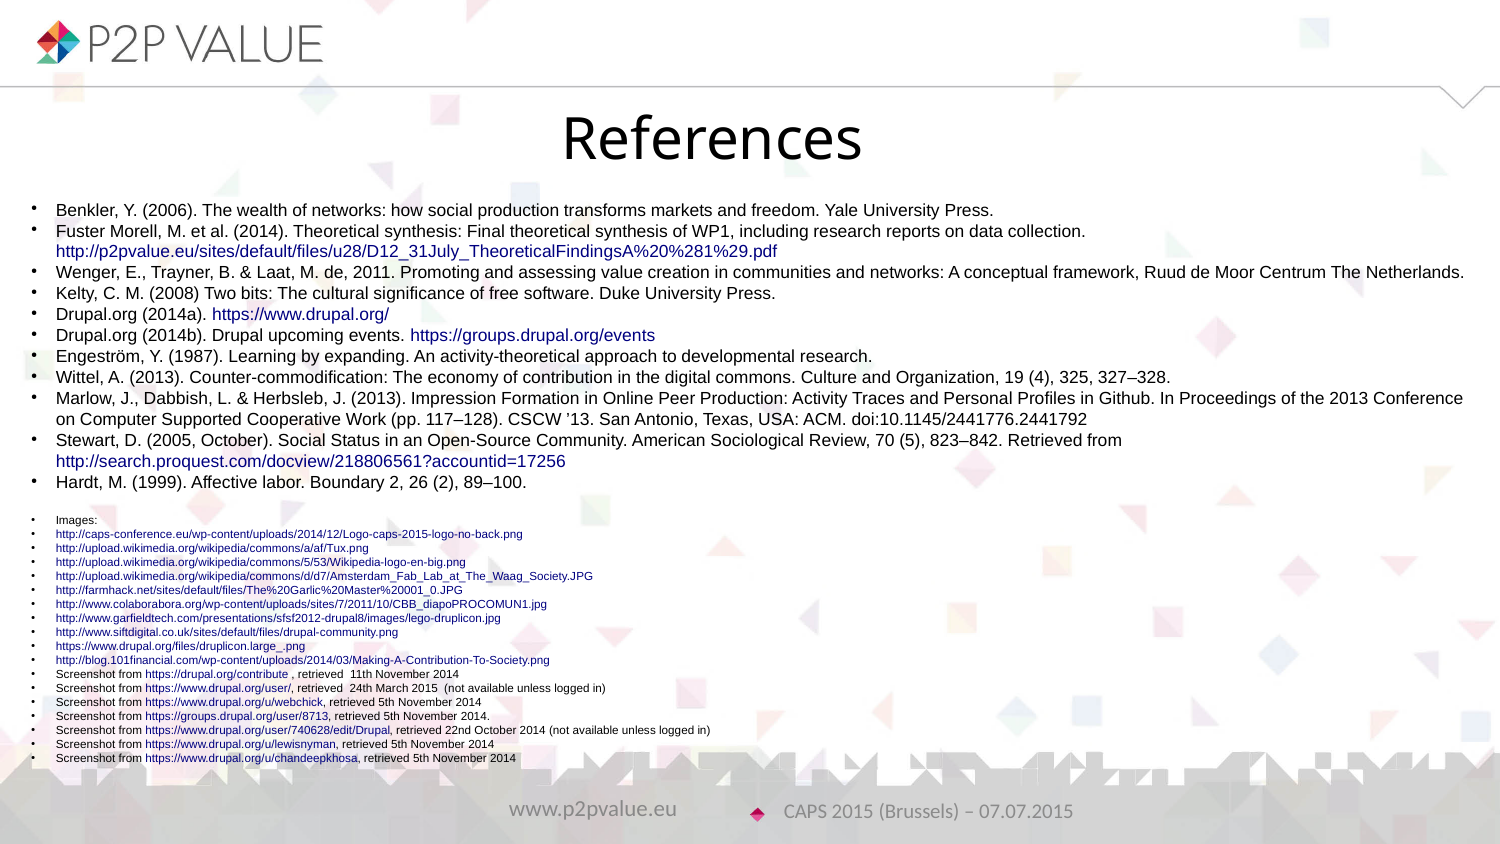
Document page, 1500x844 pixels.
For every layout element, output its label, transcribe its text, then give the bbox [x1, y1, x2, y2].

title References [60, 92, 1366, 181]
picture [0, 0, 1500, 844]
subtitle Benkler, Y. (2006). The wealth of networks: how social production transforms markets and freedom. Yale University Press. Fuster Morell, M. et al. (2014). Theoretical synthesis: Final theoretical synthesis of WP1, including research reports on data collection. http://p2pvalue.eu/sites/default/files/u28/D12_31July_TheoreticalFindingsA%20%281%29.pdf Wenger, E., Trayner, B. & Laat, M. de, 2011. Promoting and assessing value creation in communities and networks: A conceptual framework, Ruud de Moor Centrum The Netherlands. Kelty, C. M. (2008) Two bits: The cultural significance of free software. Duke University Press. Drupal.org (2014a). https://www.drupal.org/ Drupal.org (2014b). Drupal upcoming events. https://groups.drupal.org/events Engeström, Y. (1987). Learning by expanding. An activity-theoretical approach to developmental research. Wittel, A. (2013). Counter-commodification: The economy of contribution in the digital commons. Culture and Organization, 19 (4), 325, 327–328. Marlow, J., Dabbish, L. & Herbsleb, J. (2013). Impression Formation in Online Peer Production: Activity Traces and Personal Profiles in Github. In Proceedings of the 2013 Conference on Computer Supported Cooperative Work (pp. 117–128). CSCW ’13. San Antonio, Texas, USA: ACM. doi:10.1145/2441776.2441792 Stewart, D. (2005, October). Social Status in an Open-Source Community. American Sociological Review, 70 (5), 823–842. Retrieved from http://search.proquest.com/docview/218806561?accountid=17256 Hardt, M. (1999). Affective labor. Boundary 2, 26 (2), 89–100. Images: http://caps-conference.eu/wp-content/uploads/2014/12/Logo-caps-2015-logo-no-back.png http://upload.wikimedia.org/wikipedia/commons/a/af/Tux.png http://upload.wikimedia.org/wikipedia/commons/5/53/Wikipedia-logo-en-big.png http://upload.wikimedia.org/wikipedia/commons/d/d7/Amsterdam_Fab_Lab_at_The_Waag_Society.JPG http://farmhack.net/sites/default/files/The%20Garlic%20Master%20001_0.JPG http://www.colaborabora.org/wp-content/uploads/sites/7/2011/10/CBB_diapoPROCOMUN1.jpg http://www.garfieldtech.com/presentations/sfsf2012-drupal8/images/lego-druplicon.jpg http://www.siftdigital.co.uk/sites/default/files/drupal-community.png https://www.drupal.org/files/druplicon.large_.png http://blog.101financial.com/wp-content/uploads/2014/03/Making-A-Contribution-To-Society.png Screenshot from https://drupal.org/contribute , retrieved 11th November 2014 Screenshot from https://www.drupal.org/user/, retrieved 24th March 2015 (not available unless logged in) Screenshot from https://www.drupal.org/u/webchick, retrieved 5th November 2014 Screenshot from https://groups.drupal.org/user/8713, retrieved 5th November 2014. Screenshot from https://www.drupal.org/user/740628/edit/Drupal, retrieved 22nd October 2014 (not available unless logged in) Screenshot from https://www.drupal.org/u/lewisnyman, retrieved 5th November 2014 Screenshot from https://www.drupal.org/u/chandeepkhosa, retrieved 5th November 2014 [17, 191, 1499, 796]
text_box CAPS 2015 (Brussels) – 07.07.2015 [770, 787, 1463, 833]
text_box www.p2pvalue.eu [502, 786, 721, 827]
